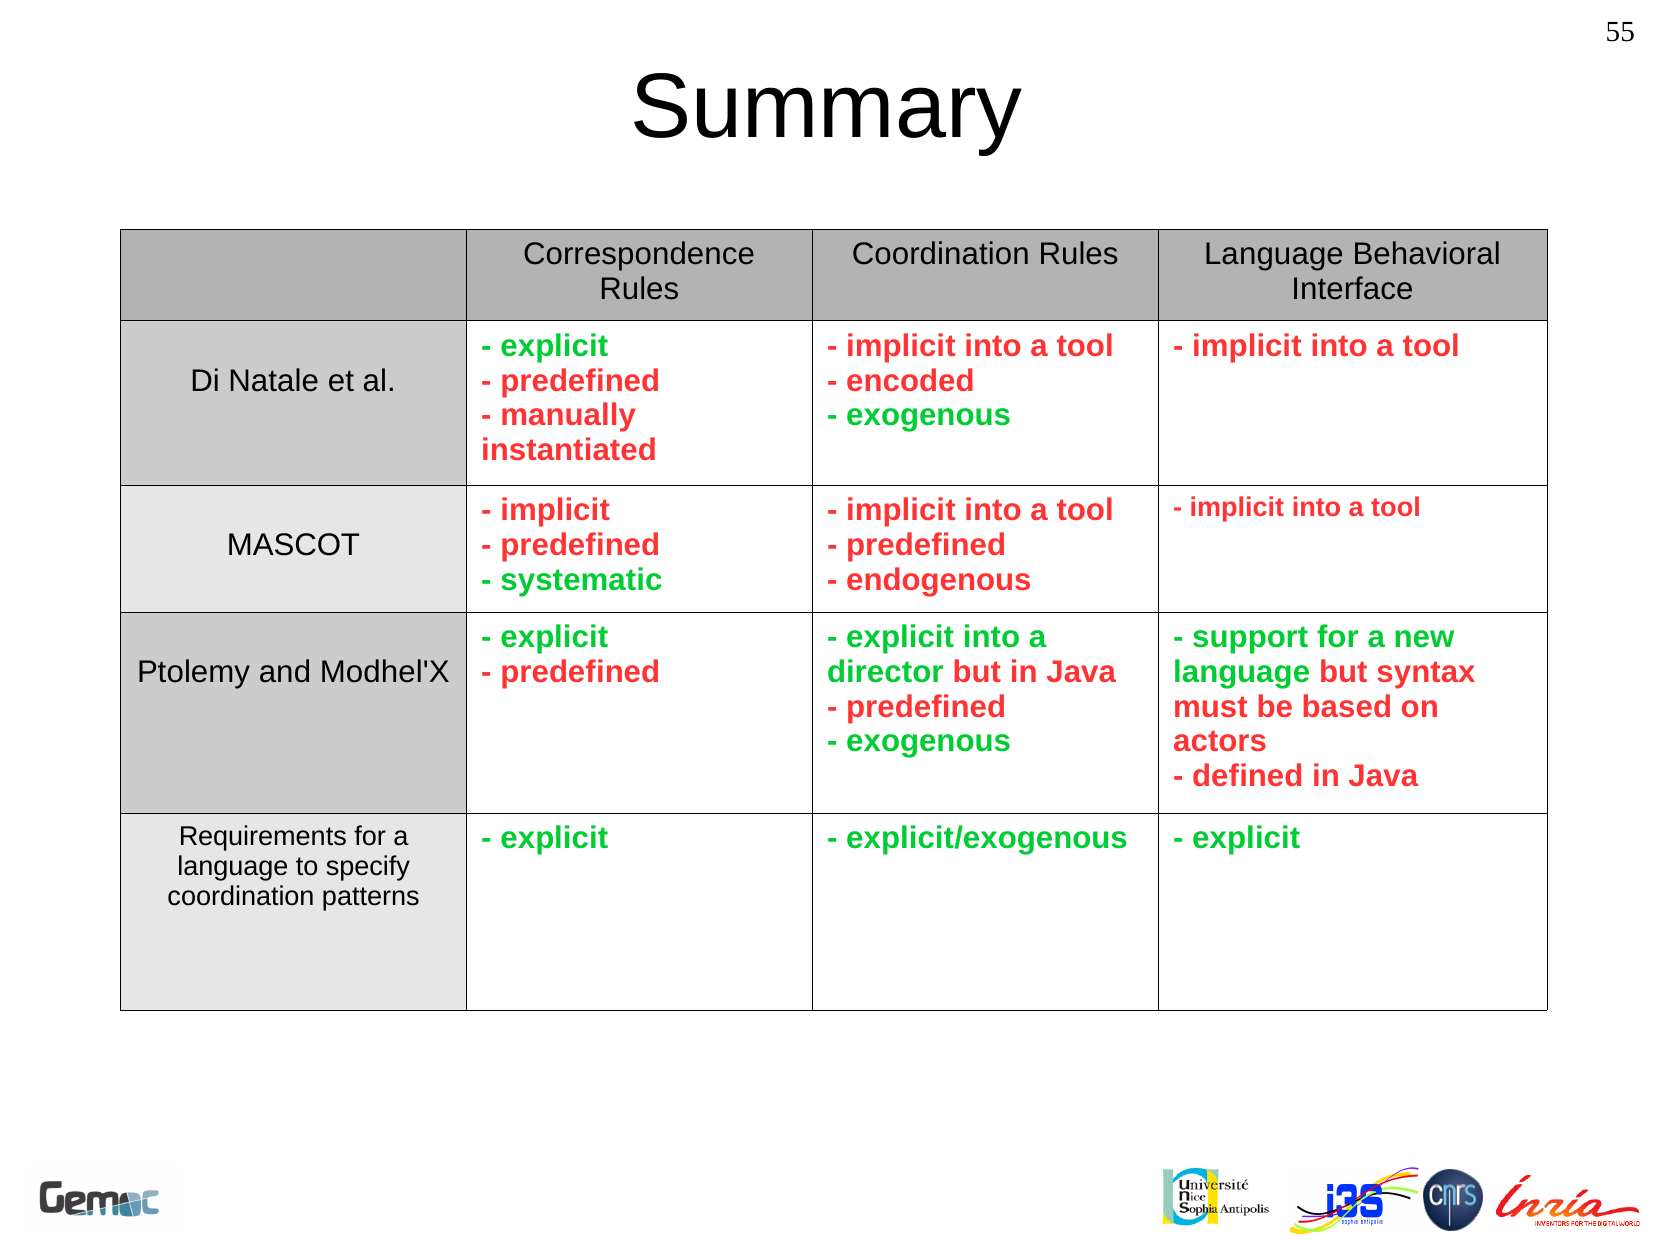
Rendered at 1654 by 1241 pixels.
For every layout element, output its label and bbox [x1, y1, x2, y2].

table_cell [1159, 613, 1547, 813]
table_header [813, 230, 1158, 320]
table_cell [1159, 486, 1547, 612]
table_header [1159, 230, 1547, 320]
table_cell [121, 814, 466, 1010]
table_cell [1159, 814, 1547, 1010]
table_cell [467, 613, 812, 813]
table_cell [121, 321, 466, 485]
table_cell [813, 486, 1158, 612]
picture [1137, 1150, 1647, 1241]
table_cell [1159, 321, 1547, 485]
table_header [467, 230, 812, 320]
table_cell [813, 321, 1158, 485]
table_cell [813, 814, 1158, 1010]
table_header [121, 230, 466, 320]
table_cell [467, 814, 812, 1010]
table_cell [121, 613, 466, 813]
title [82, 2, 1571, 210]
table_cell [467, 321, 812, 485]
table_cell [467, 486, 812, 612]
table_cell [813, 613, 1158, 813]
table_cell [121, 486, 466, 612]
